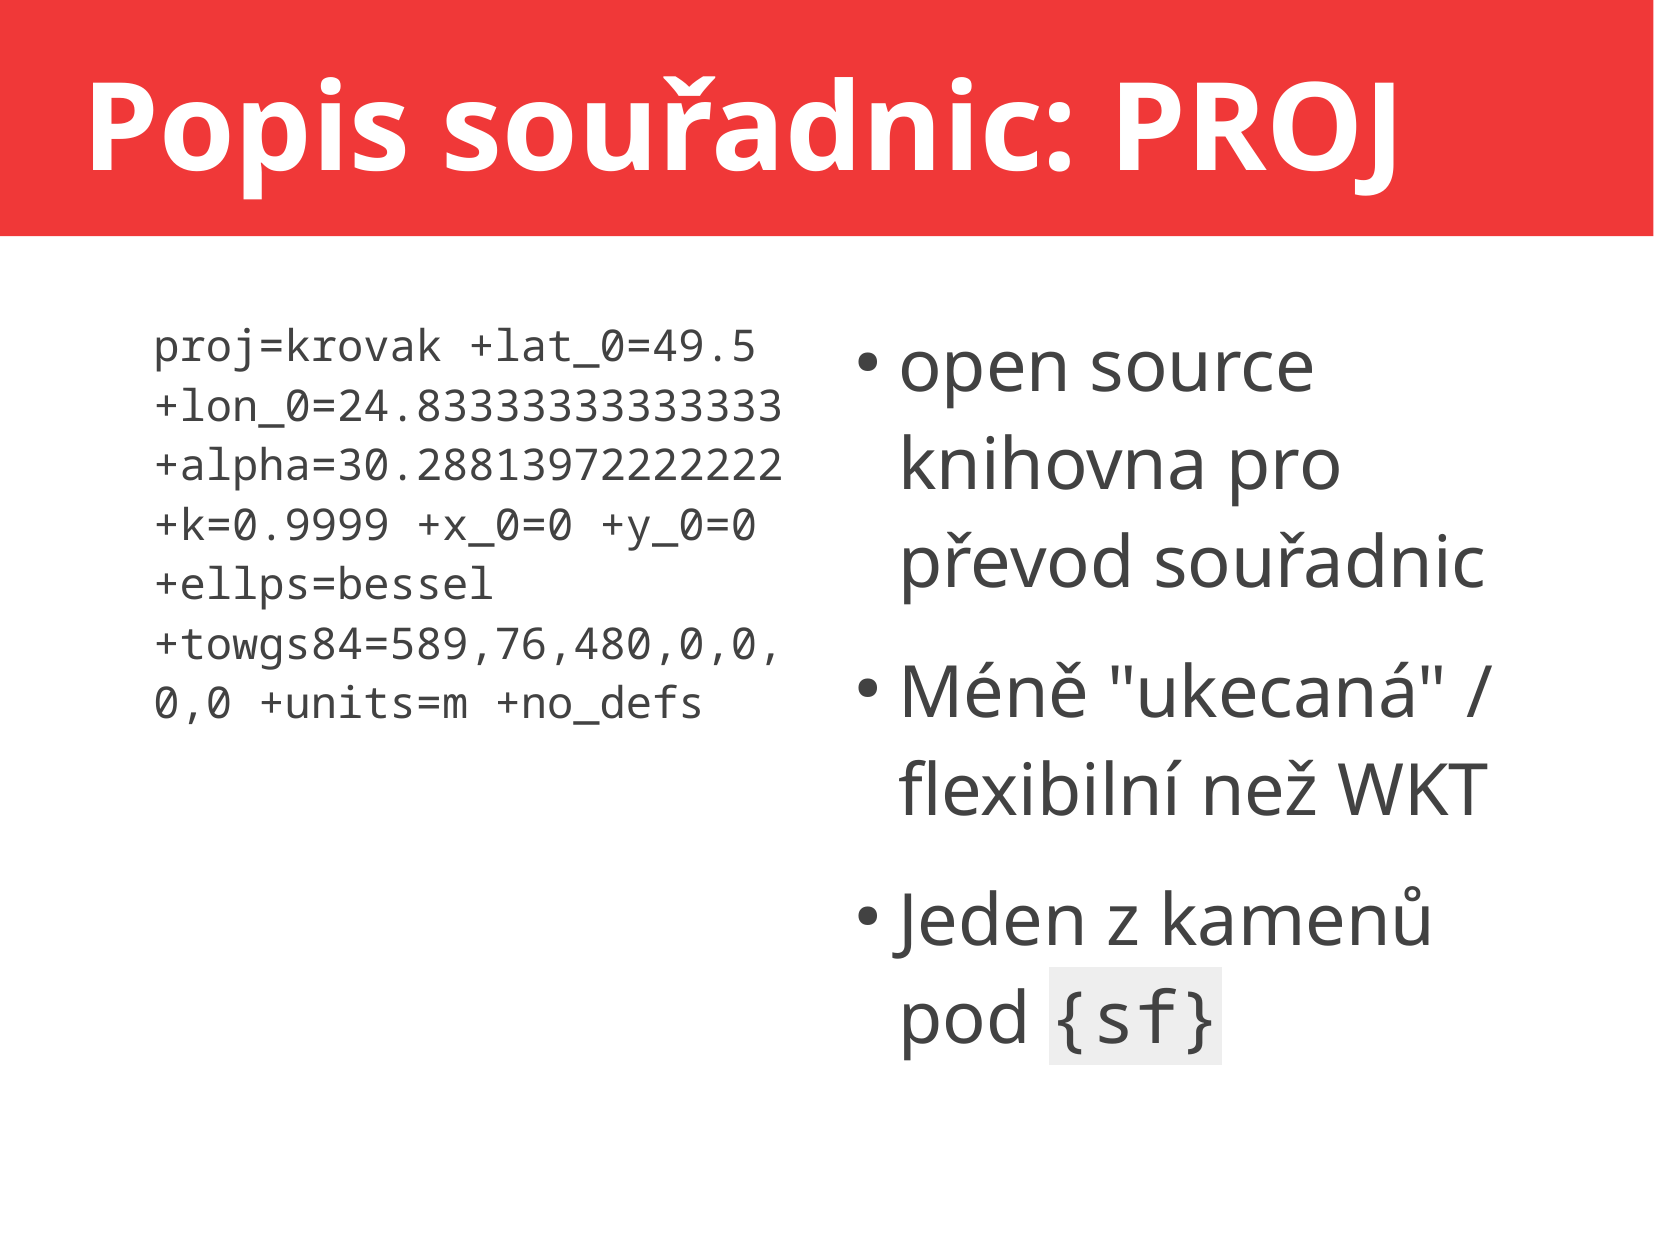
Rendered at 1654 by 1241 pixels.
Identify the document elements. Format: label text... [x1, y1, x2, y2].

list proj=krovak +lat_0=49.5 +lon_0=24.83333333333333 +alpha=30.28813972222222 +k=0.9999 +x_0=0 +y_0=0 +ellps=bessel +towgs84=589,76,480,0,0,0,0 +units=m +no_defs [82, 314, 805, 1080]
title Popis souřadnic: PROJ [82, 19, 1571, 227]
list open source knihovna pro převod souřadnic Méně "ukecaná" / flexibilní než WKT Jeden z kamenů pod {sf} [840, 314, 1564, 1080]
